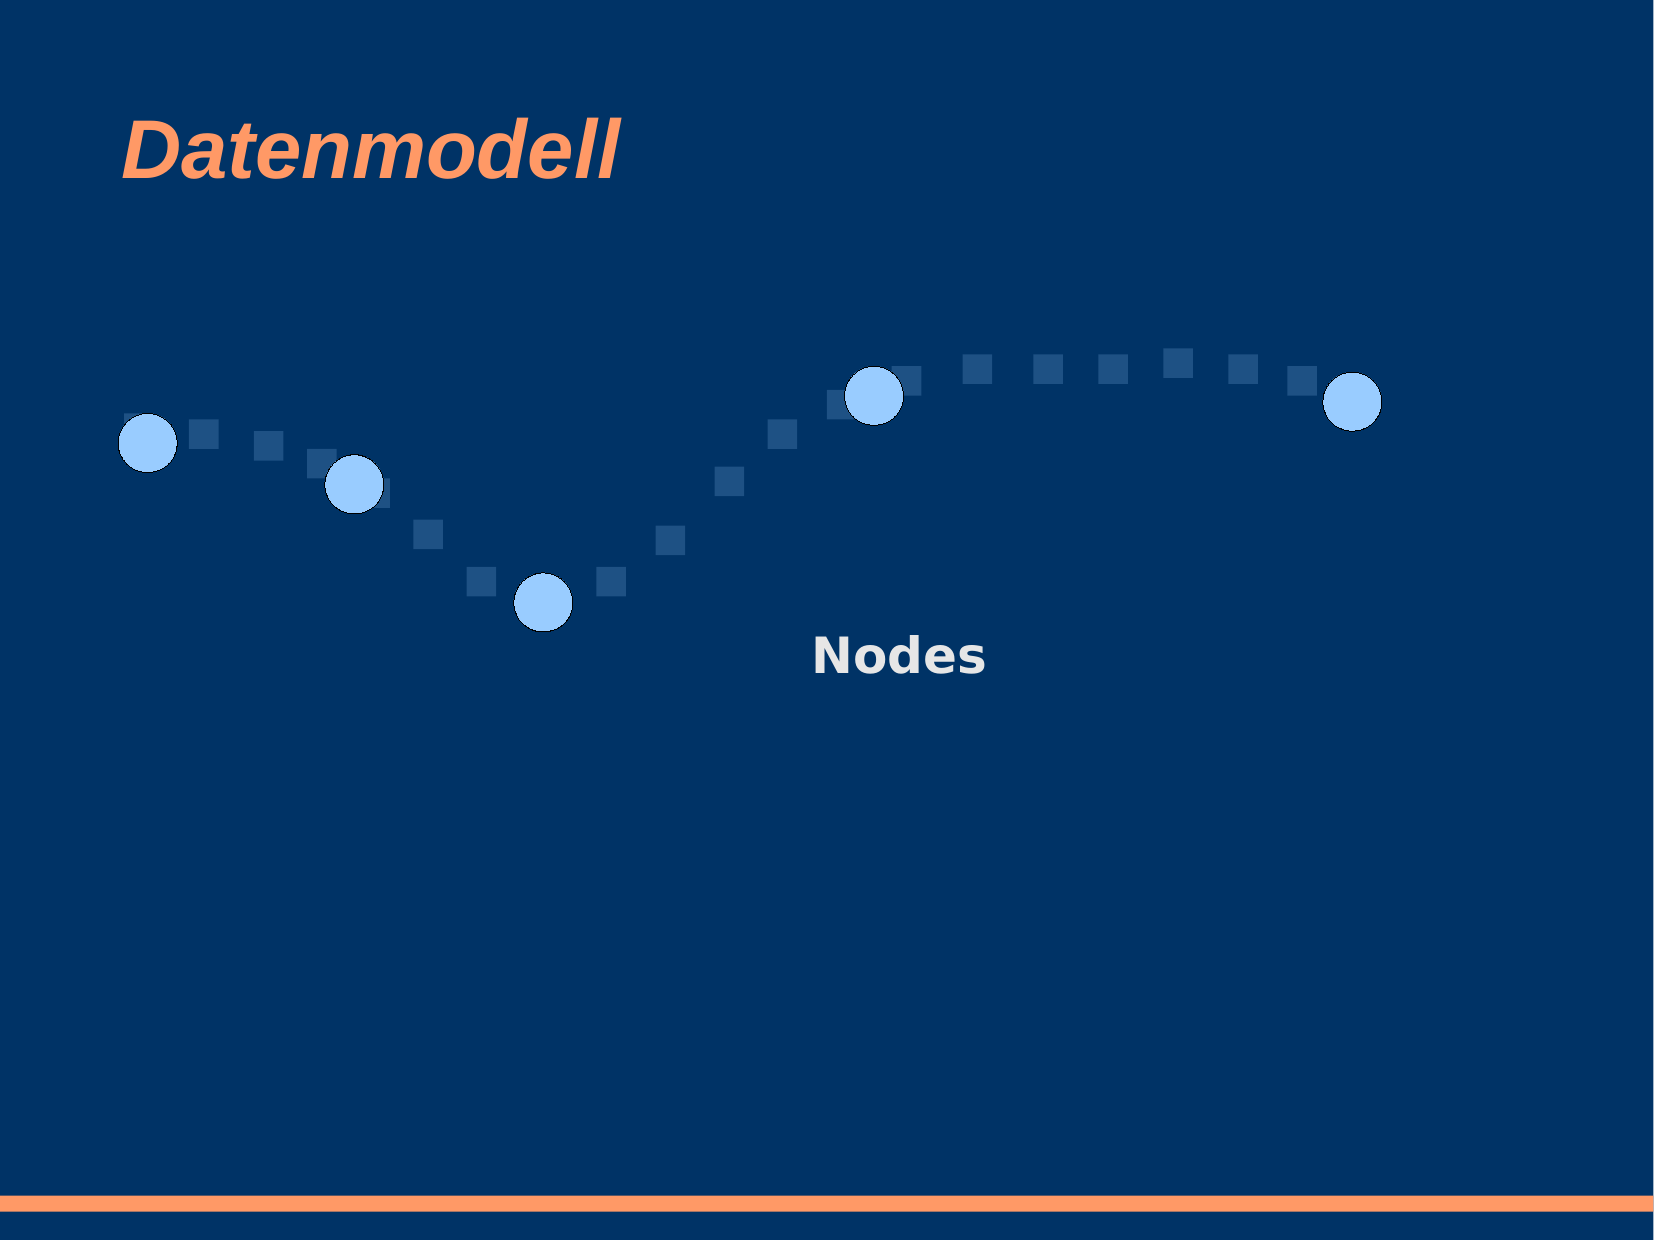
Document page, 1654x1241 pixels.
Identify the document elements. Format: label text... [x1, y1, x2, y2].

text_box [466, 566, 497, 597]
text_box [307, 448, 390, 514]
text_box [118, 413, 178, 473]
text_box [1228, 354, 1258, 384]
text_box [962, 354, 993, 384]
text_box Nodes [796, 620, 999, 694]
text_box [188, 419, 219, 449]
text_box [1322, 372, 1382, 432]
text_box [1033, 354, 1063, 384]
text_box [596, 566, 626, 597]
text_box [1098, 354, 1128, 384]
text_box [826, 366, 922, 426]
text_box [1287, 366, 1317, 396]
title Datenmodell [121, 46, 1534, 254]
text_box [413, 519, 443, 550]
text_box [253, 431, 284, 461]
text_box [714, 466, 745, 497]
text_box [513, 572, 573, 632]
text_box [655, 525, 686, 556]
text_box [767, 419, 798, 449]
text_box [1163, 348, 1193, 378]
